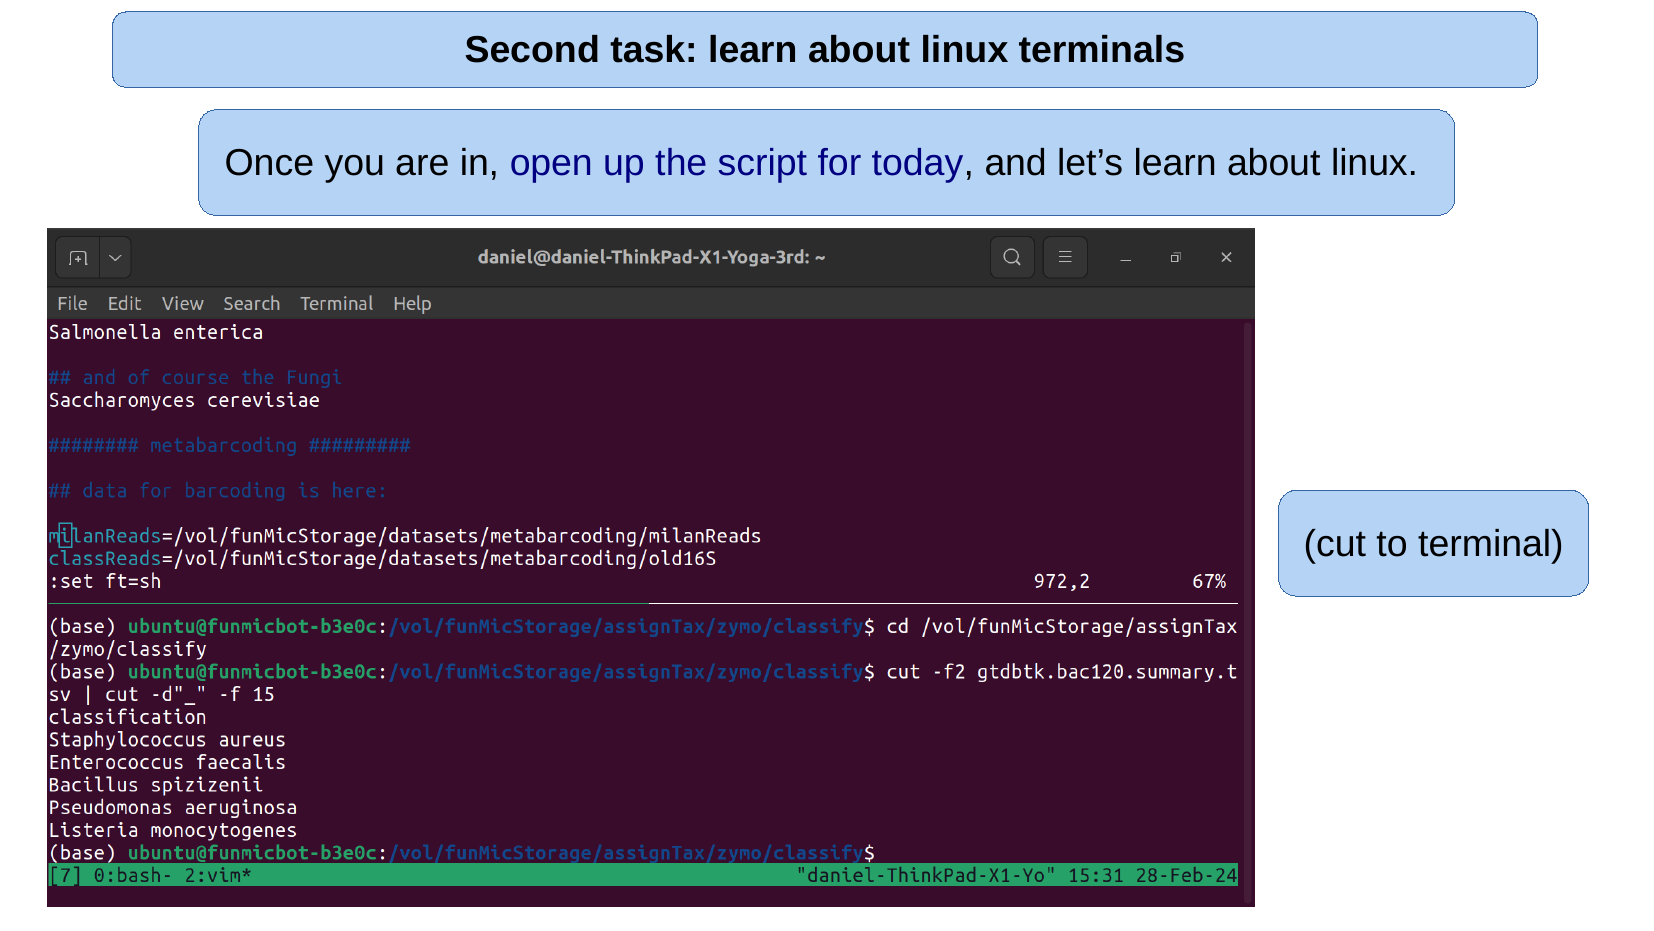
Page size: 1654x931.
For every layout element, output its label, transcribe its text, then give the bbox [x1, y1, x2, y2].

text_box Second task: learn about linux terminals [112, 11, 1538, 88]
text_box Once you are in, open up the script for today, and let’s learn about linux. [198, 109, 1455, 216]
picture [47, 228, 1255, 908]
text_box (cut to terminal) [1278, 490, 1589, 597]
